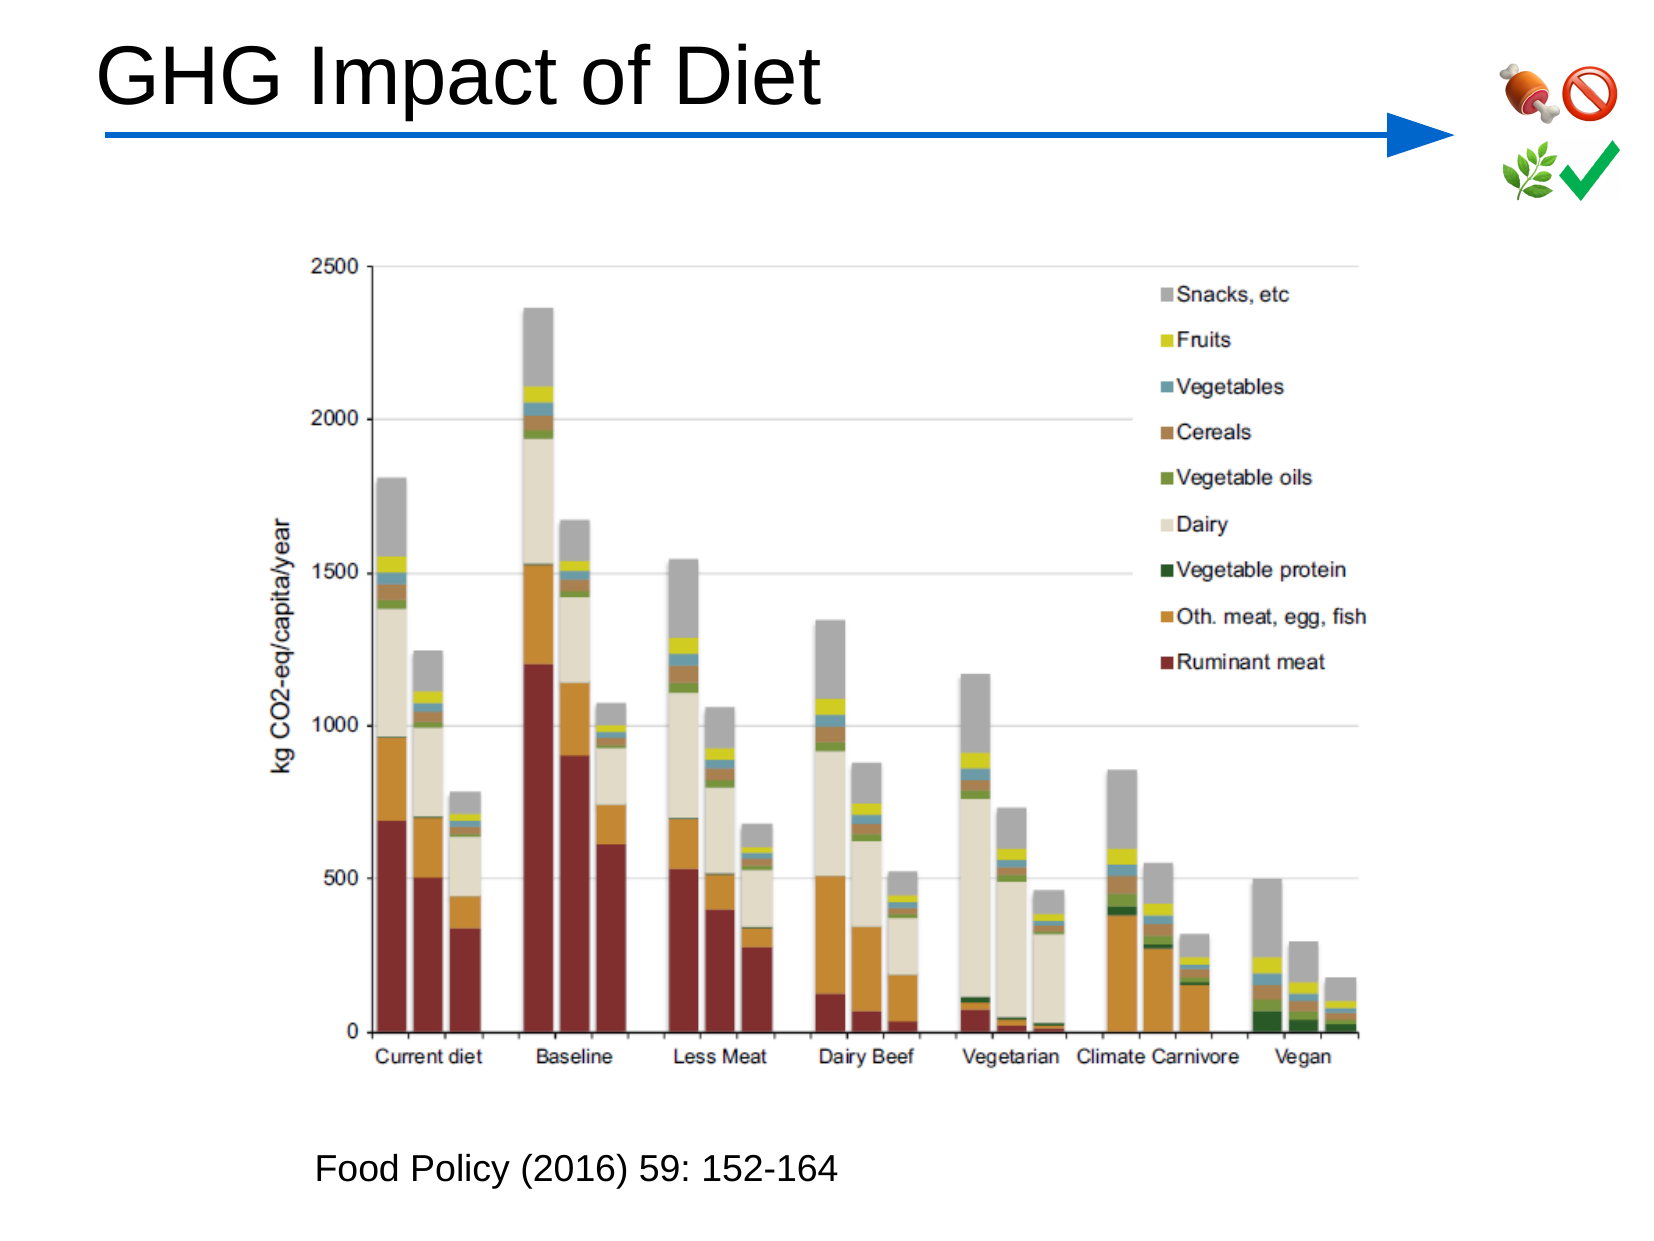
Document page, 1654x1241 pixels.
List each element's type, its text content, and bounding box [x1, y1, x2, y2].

picture [1499, 140, 1620, 201]
text_box Food Policy (2016) 59: 152-164 [299, 1140, 854, 1198]
picture [172, 219, 1394, 1099]
text_box GHG Impact of Diet [63, 5, 1380, 240]
picture [1499, 63, 1620, 124]
